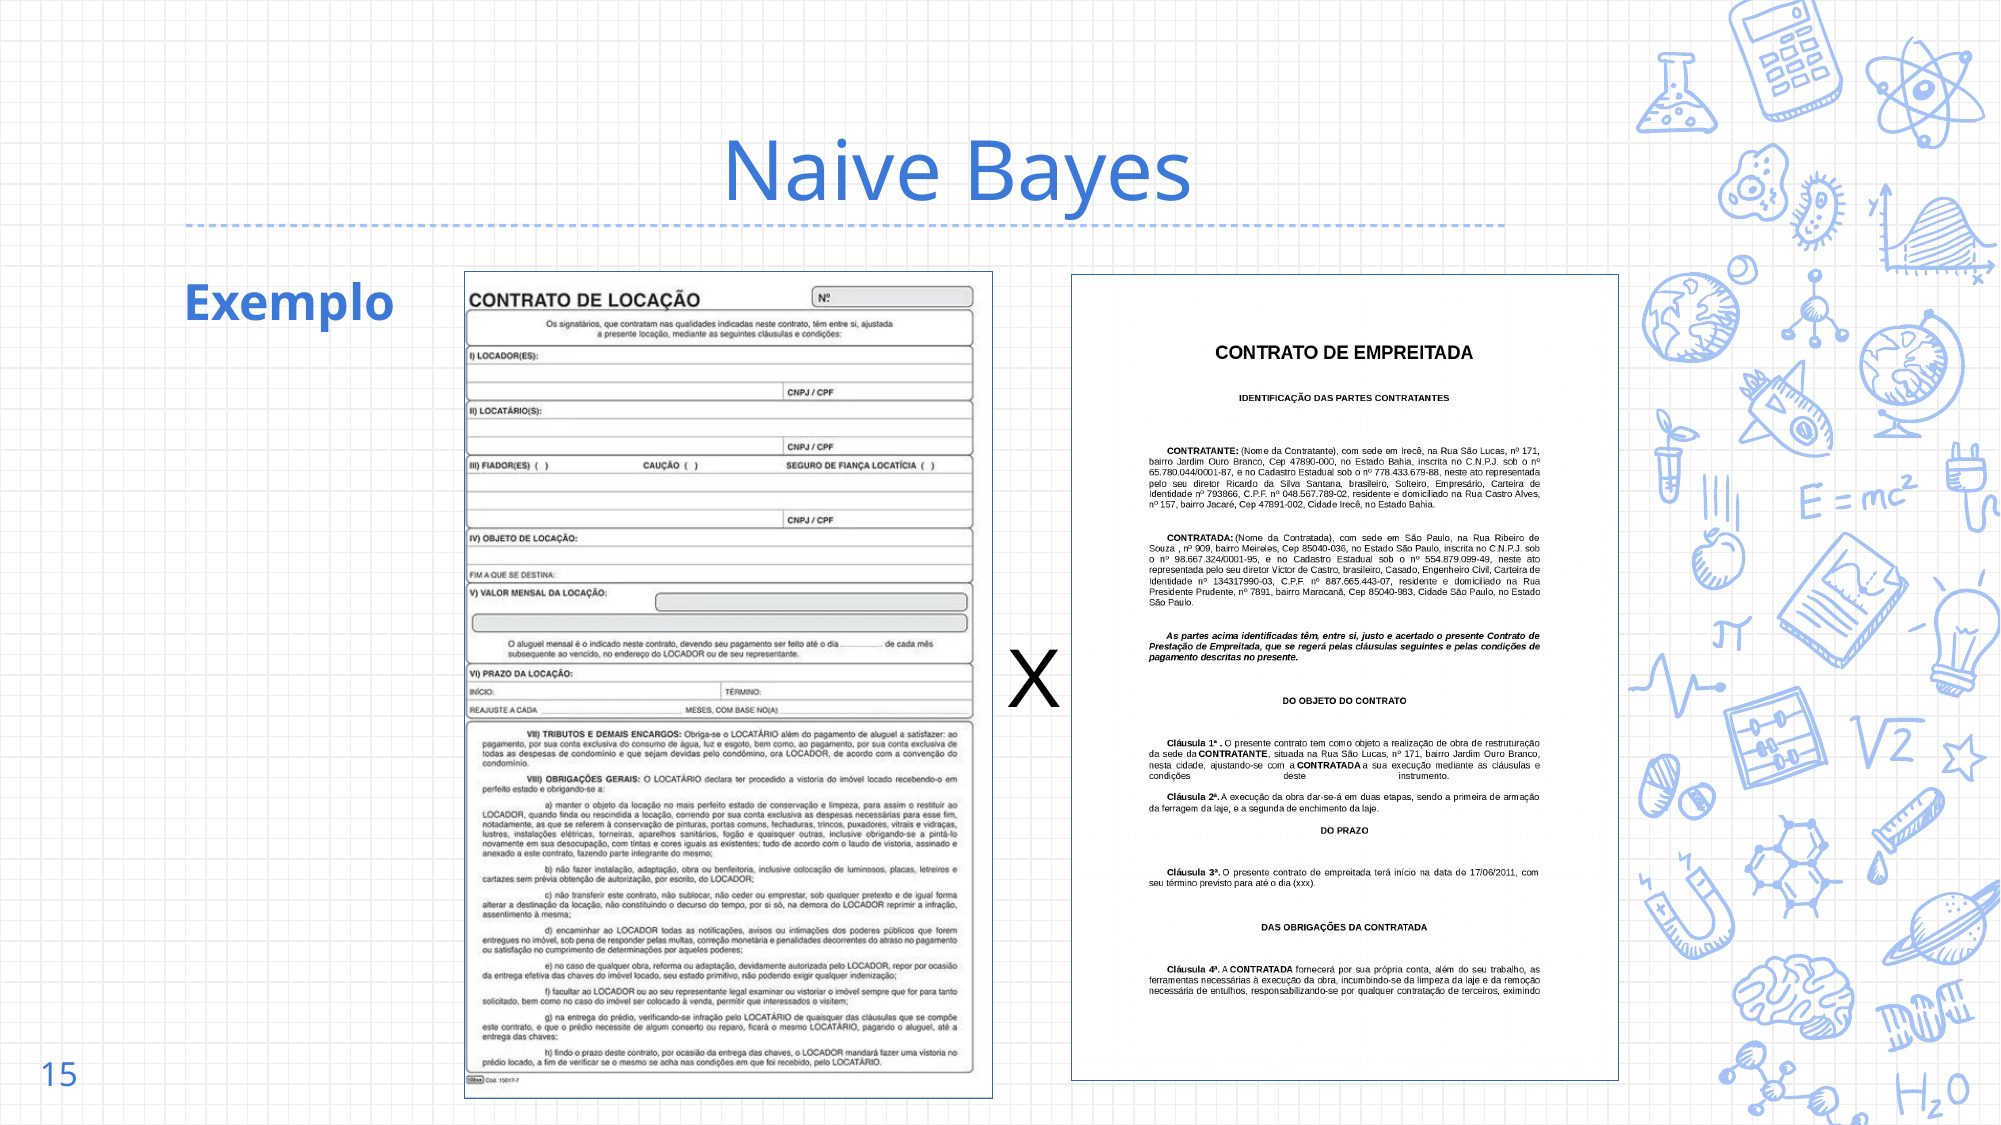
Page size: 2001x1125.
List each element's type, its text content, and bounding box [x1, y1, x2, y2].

text_box X [992, 624, 1078, 733]
text_box <número> [19, 1032, 140, 1119]
text_box Exemplo [163, 250, 819, 1000]
picture [1071, 274, 1619, 1081]
text_box Naive Bayes [163, 49, 1753, 237]
picture [464, 271, 993, 1099]
